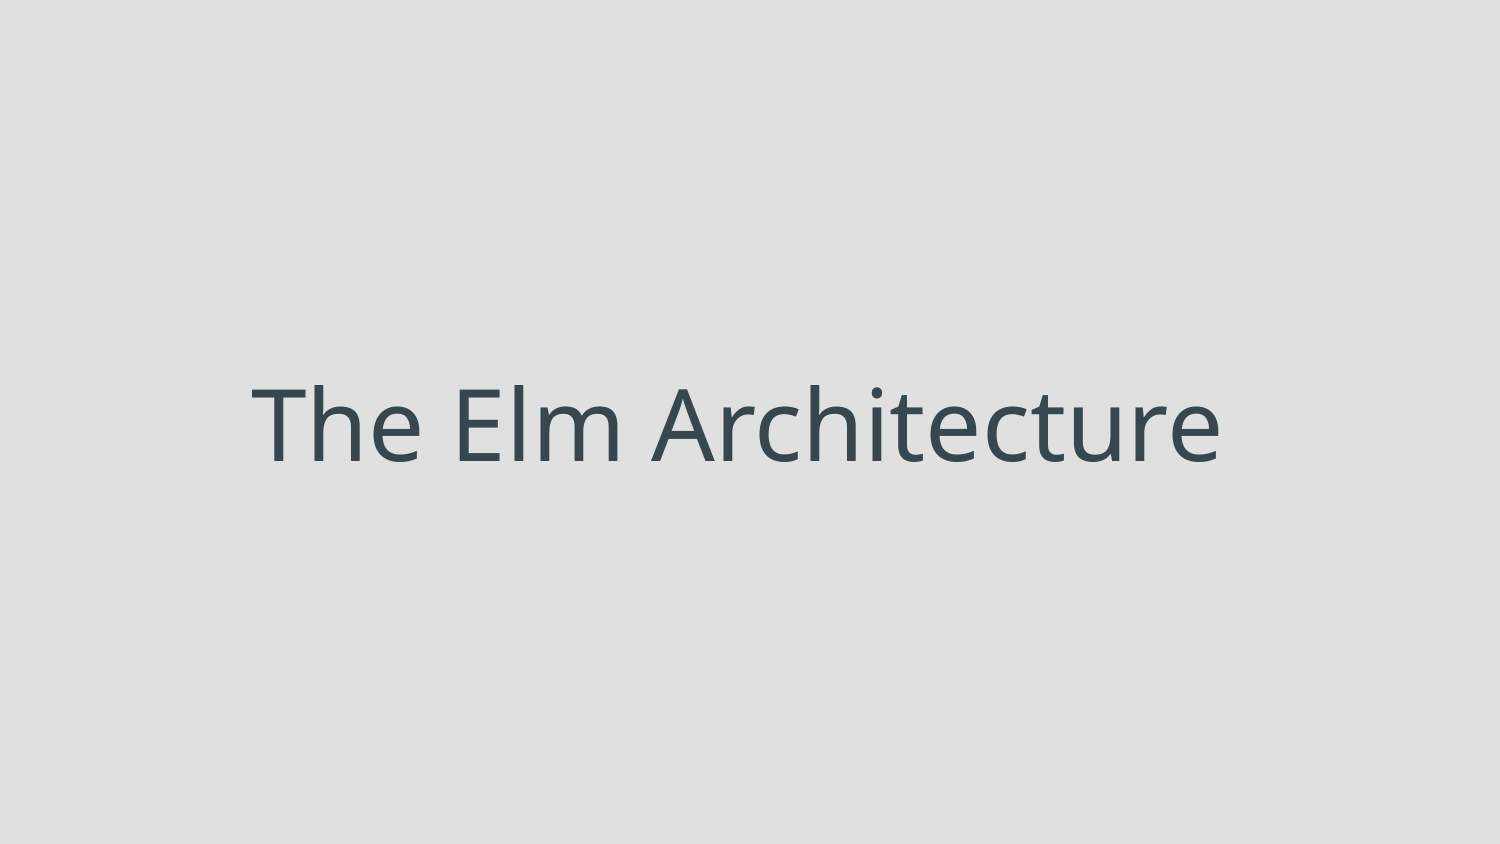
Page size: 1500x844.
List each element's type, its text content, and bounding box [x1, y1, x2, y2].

title The Elm Architecture [80, 86, 1396, 758]
